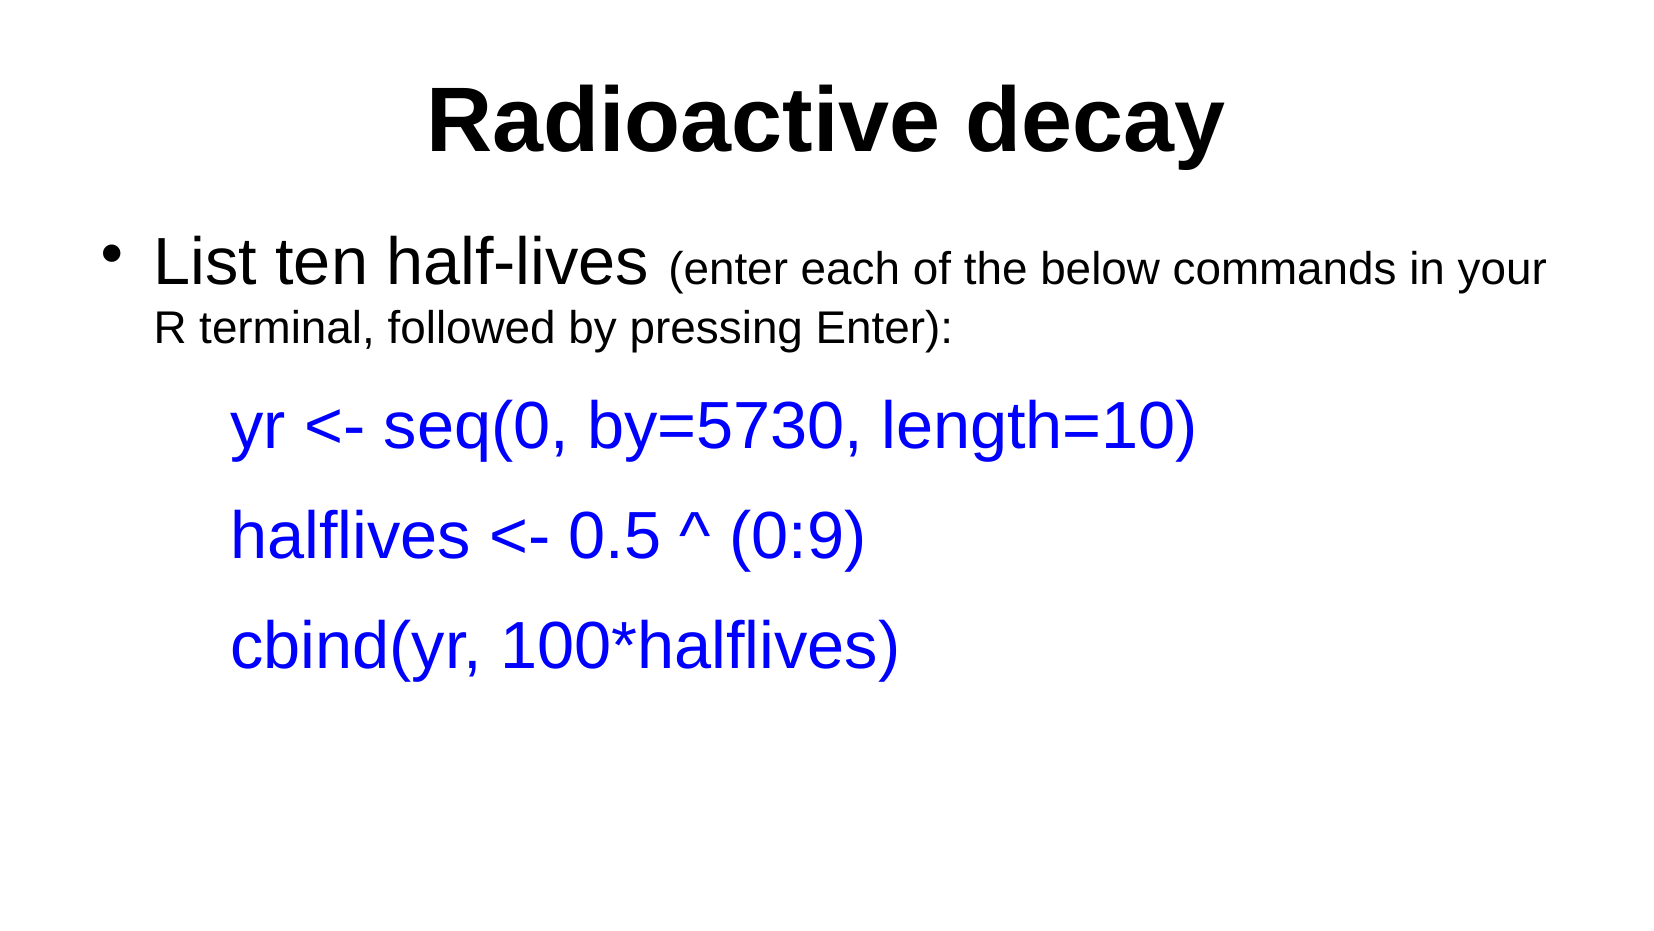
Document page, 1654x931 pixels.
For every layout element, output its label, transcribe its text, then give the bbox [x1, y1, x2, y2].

text_box List ten half-lives (enter each of the below commands in your R terminal, followed by pressing Enter): yr <- seq(0, by=5730, length=10) halflives <- 0.5 ^ (0:9) cbind(yr, 100*halflives) [82, 217, 1571, 757]
text_box Radioactive decay [82, 37, 1571, 192]
